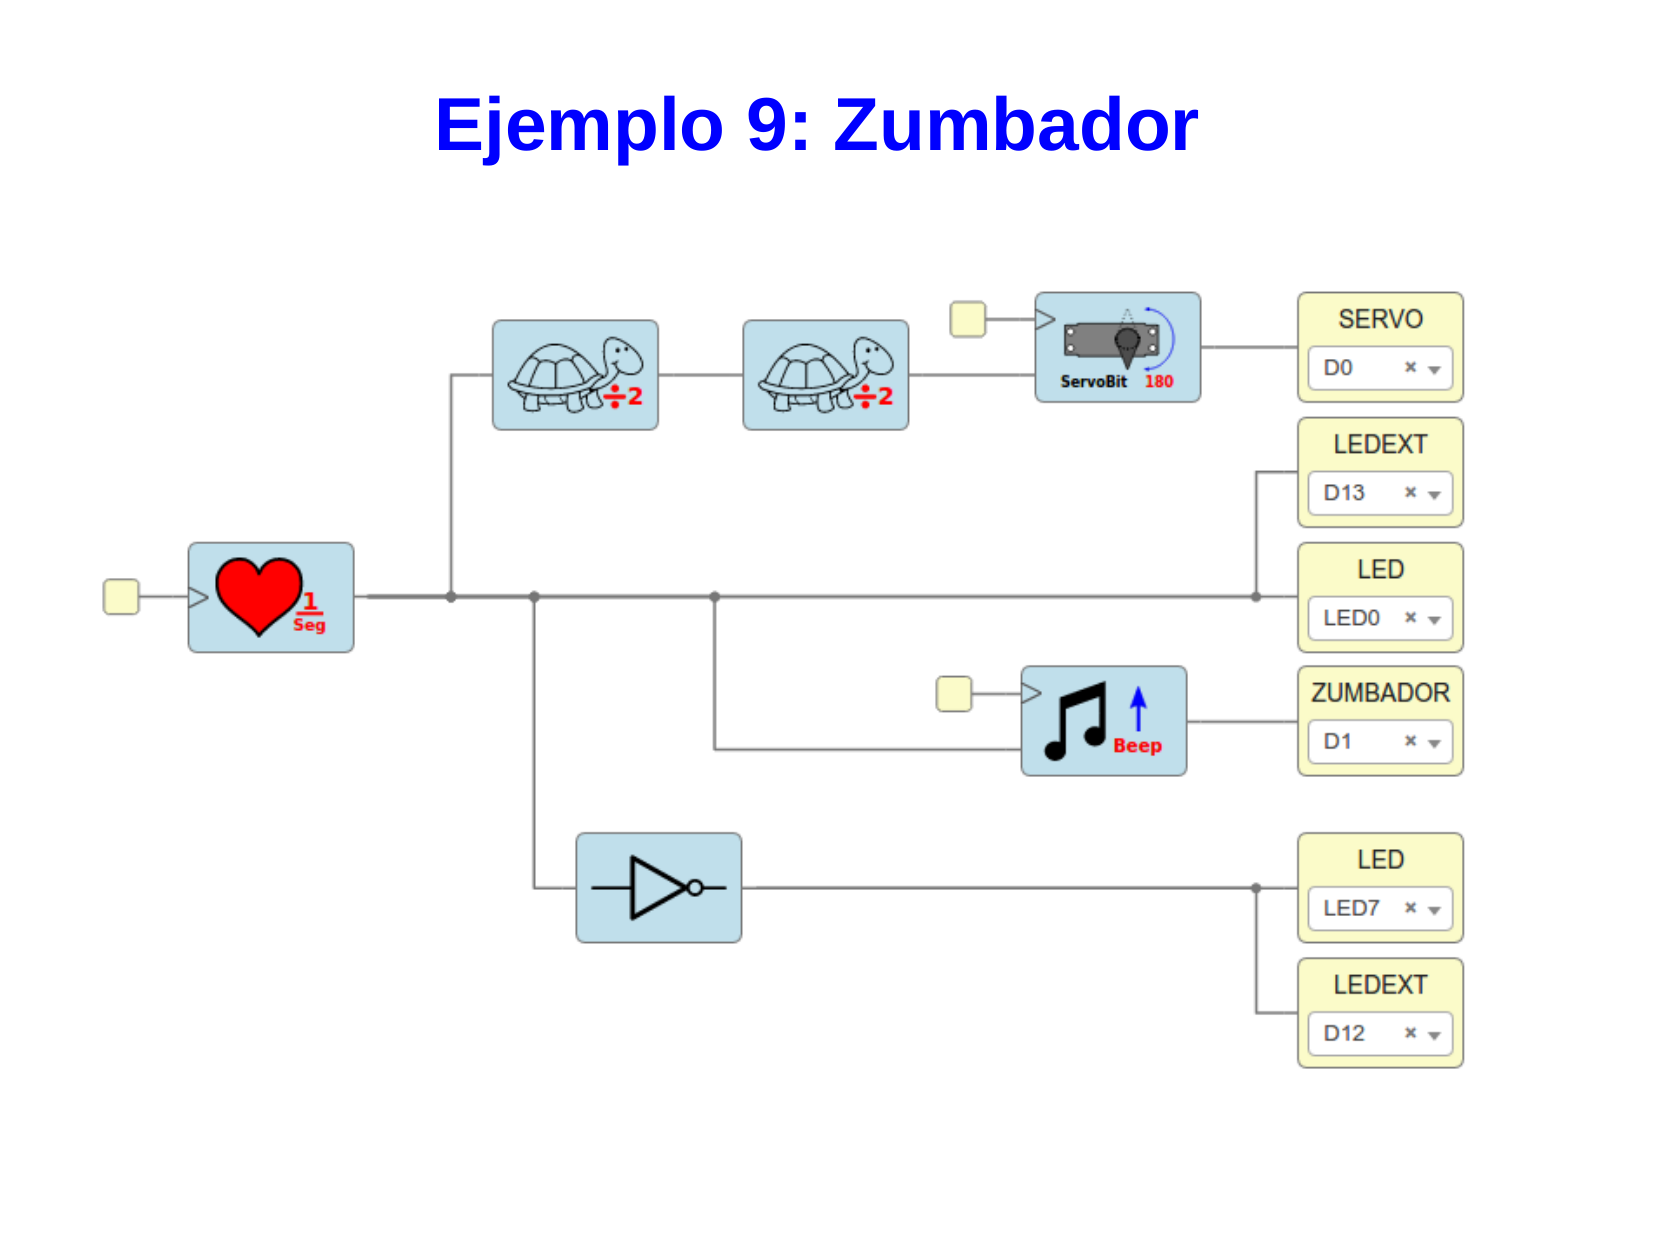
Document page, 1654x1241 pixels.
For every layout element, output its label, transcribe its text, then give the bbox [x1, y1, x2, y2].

text_box Ejemplo 9: Zumbador [90, 75, 1546, 174]
picture [75, 252, 1501, 1096]
